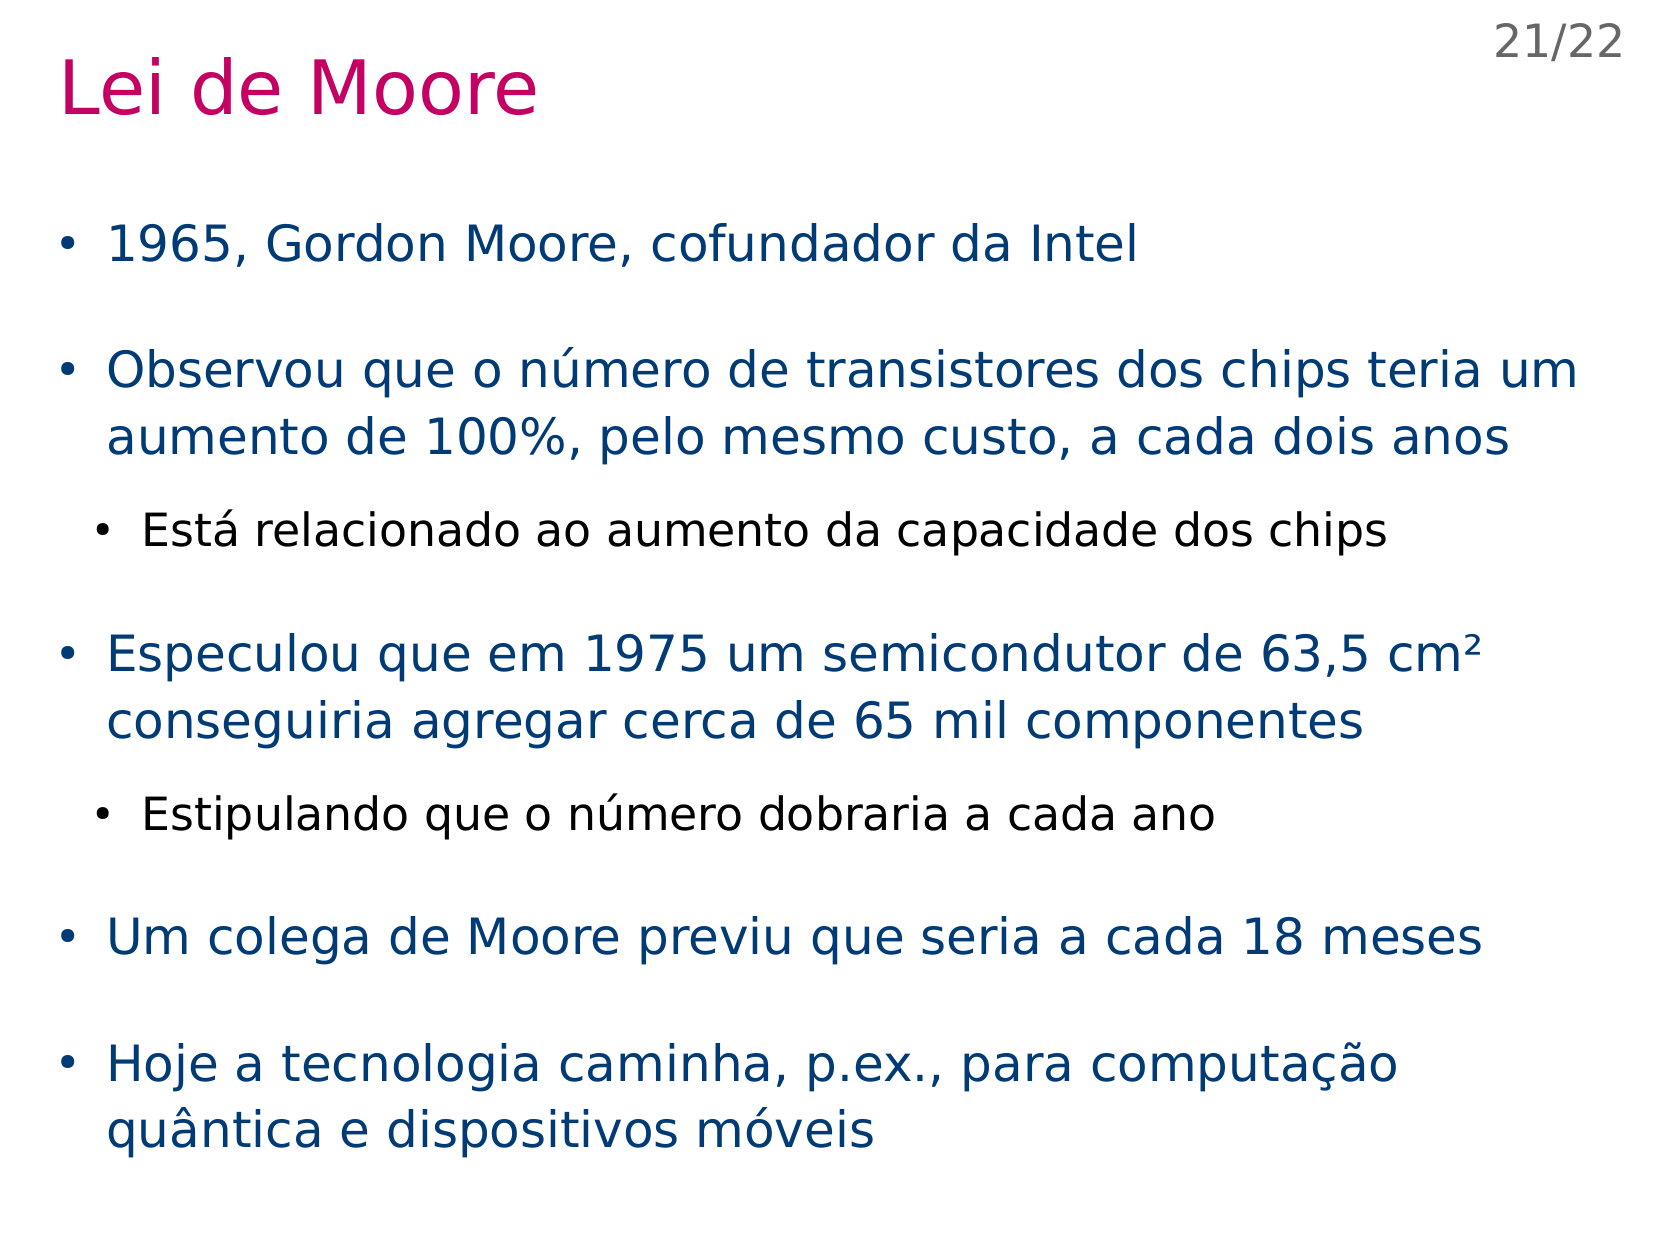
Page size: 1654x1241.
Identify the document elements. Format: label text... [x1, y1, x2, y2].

list 1965, Gordon Moore, cofundador da Intel Observou que o número de transistores dos chips teria um aumento de 100%, pelo mesmo custo, a cada dois anos Está relacionado ao aumento da capacidade dos chips Especulou que em 1975 um semicondutor de 63,5 cm² conseguiria agregar cerca de 65 mil componentes Estipulando que o número dobraria a cada ano Um colega de Moore previu que seria a cada 18 meses Hoje a tecnologia caminha, p.ex., para computação quântica e dispositivos móveis [59, 206, 1625, 1211]
title Lei de Moore [59, 29, 1625, 148]
